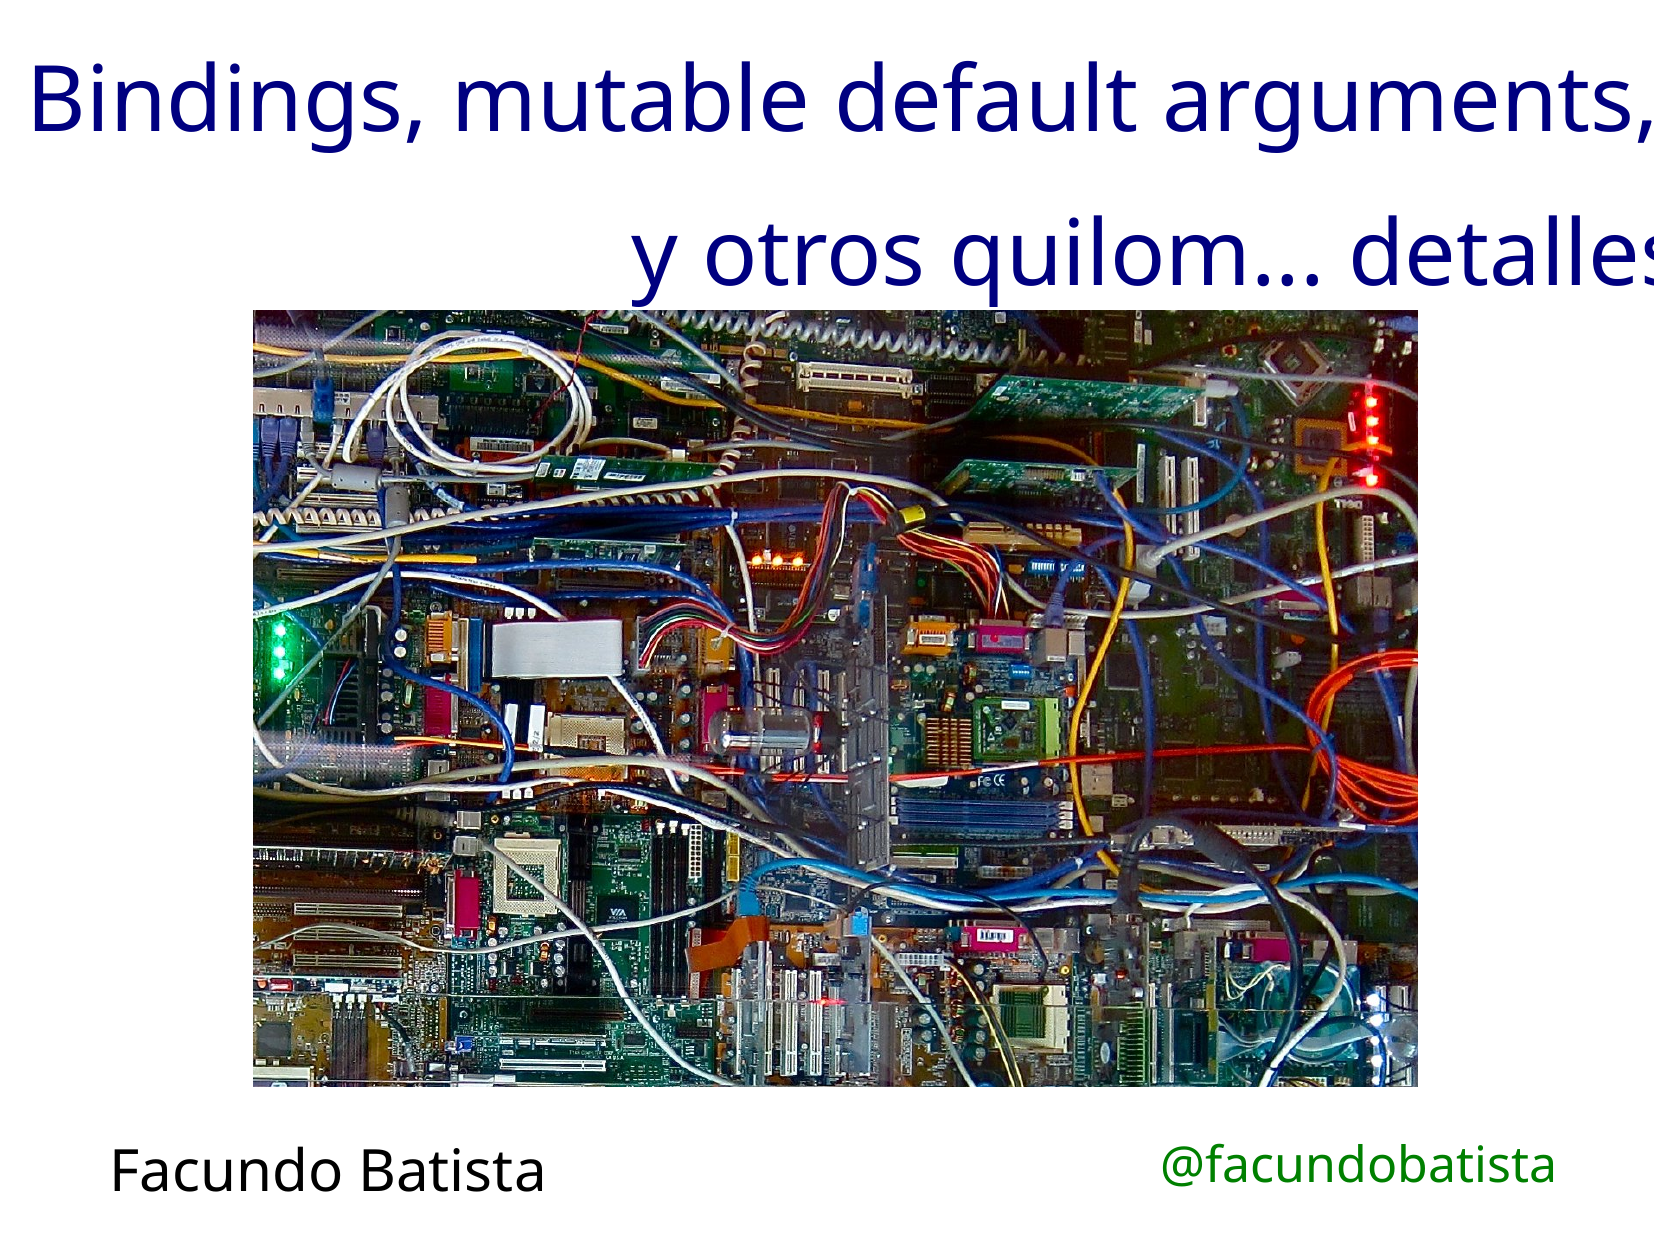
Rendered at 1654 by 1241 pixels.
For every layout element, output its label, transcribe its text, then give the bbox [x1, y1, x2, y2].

text_box Facundo Batista [94, 1122, 886, 1217]
text_box @facundobatista [1145, 1122, 1583, 1241]
text_box Bindings, mutable default arguments, y otros quilom... detalles [11, 25, 1654, 276]
picture [253, 310, 1418, 1087]
